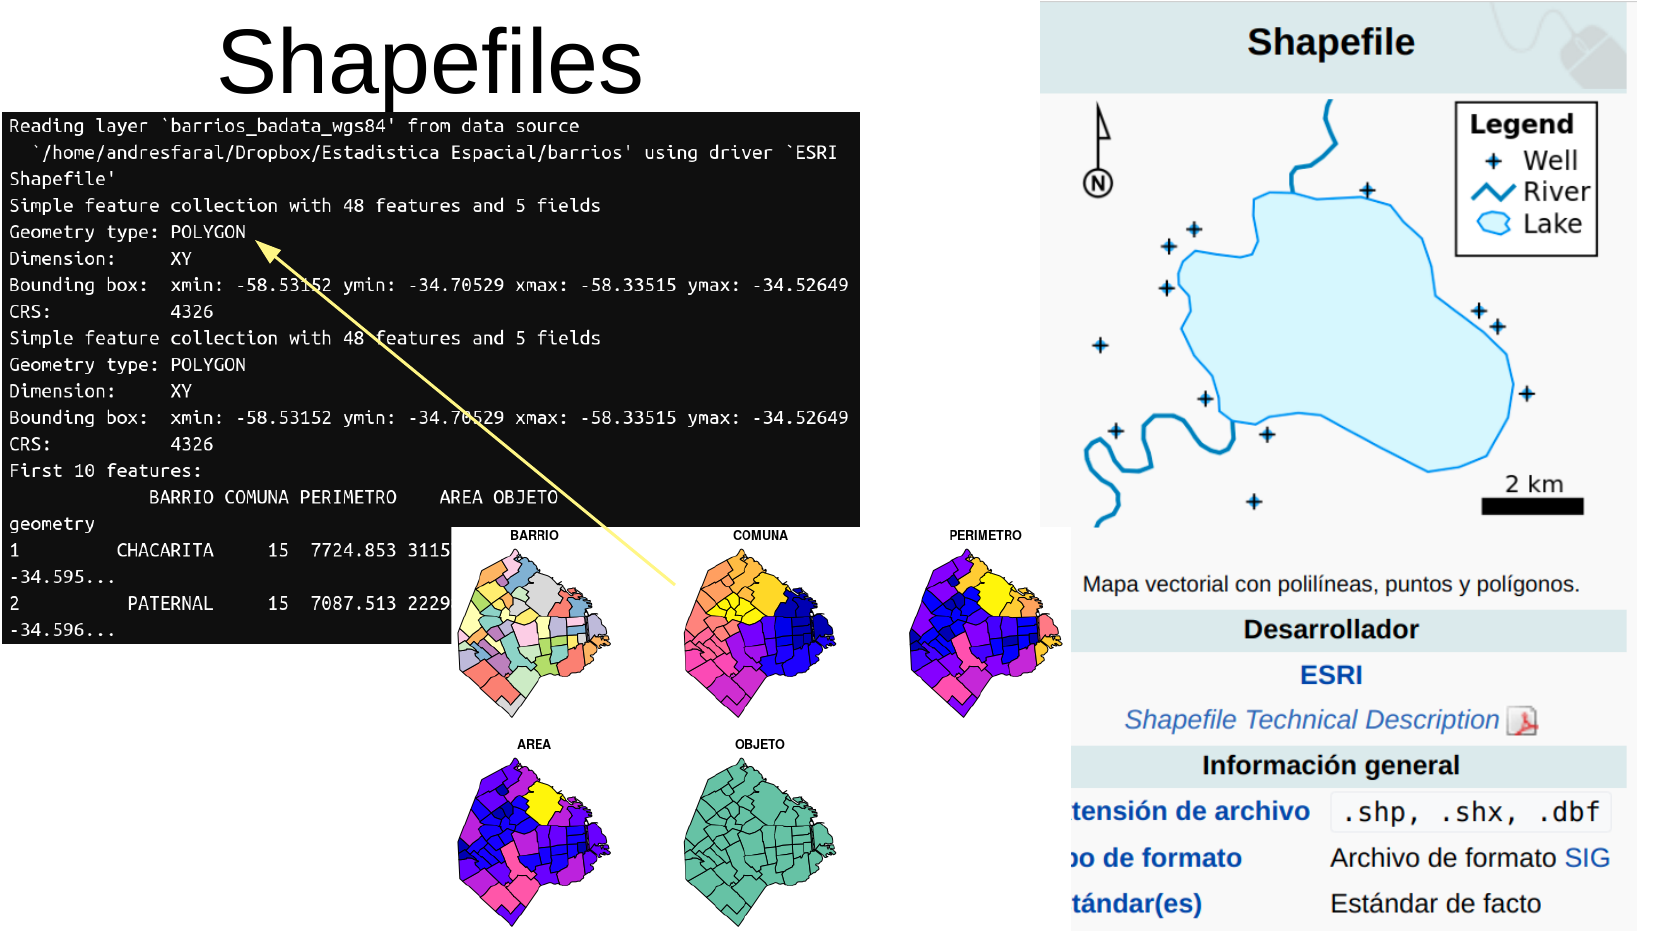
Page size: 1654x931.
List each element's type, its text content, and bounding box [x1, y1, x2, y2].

picture [2, 1, 1637, 931]
title Shapefiles [0, 0, 1176, 140]
